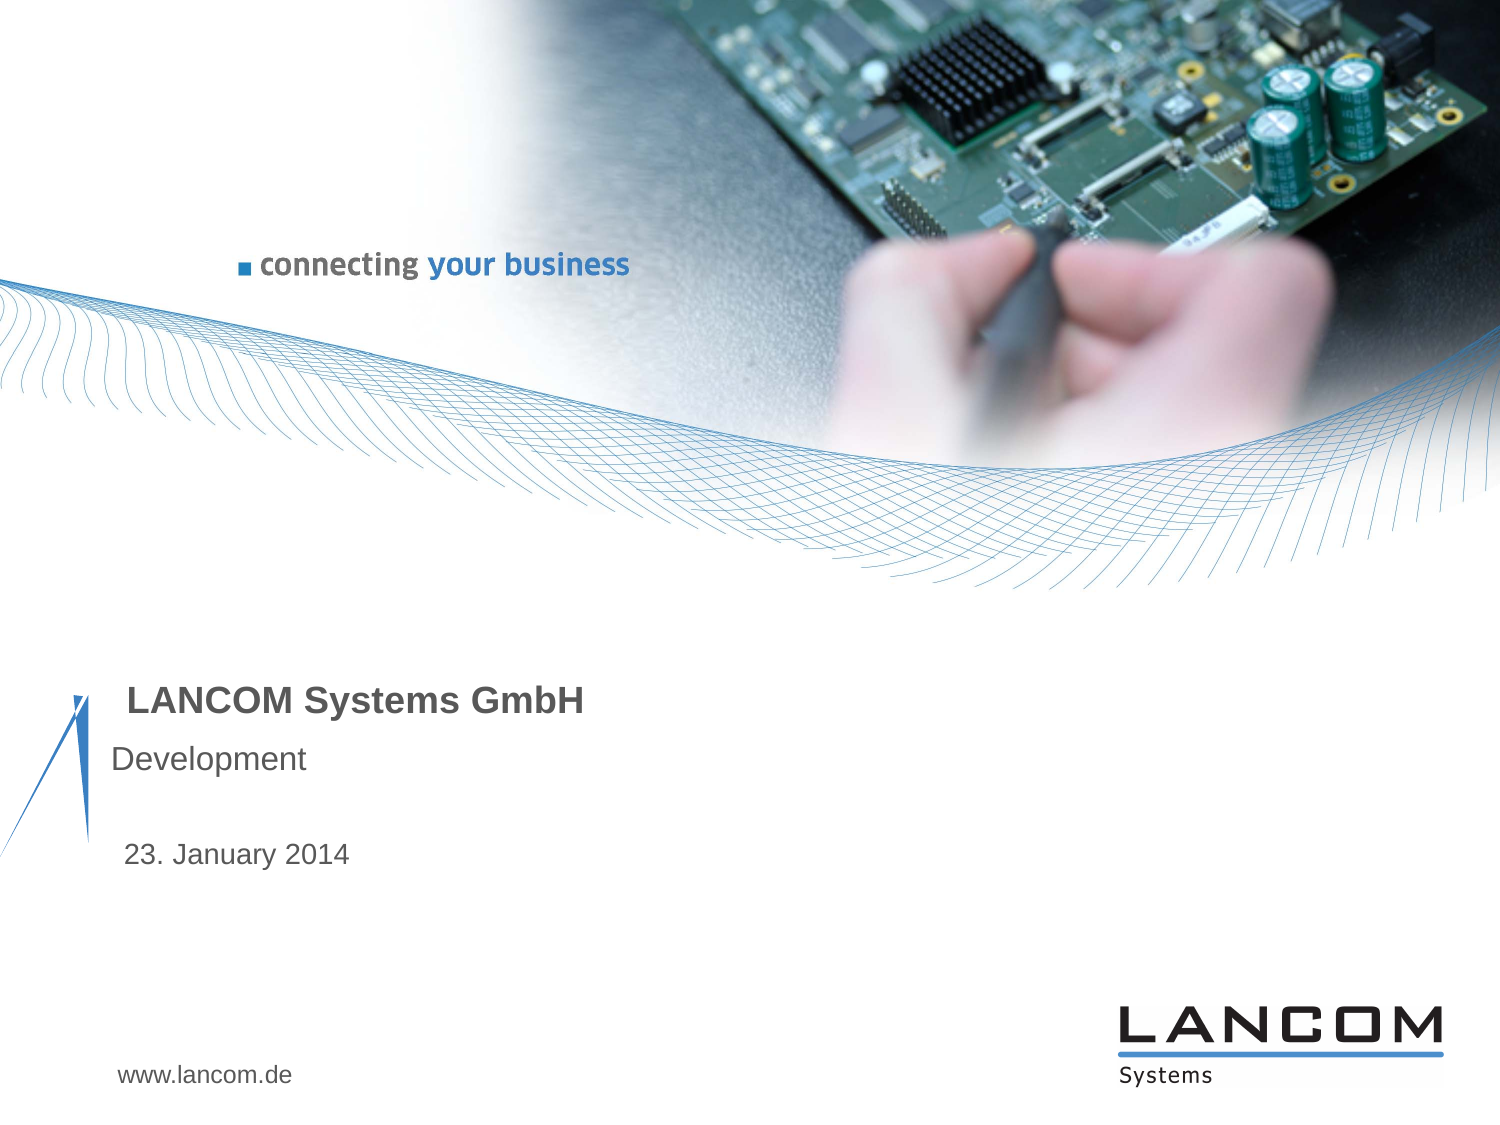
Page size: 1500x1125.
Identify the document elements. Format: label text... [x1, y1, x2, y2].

list 23. January 2014 [109, 827, 1144, 883]
subtitle Development [95, 729, 1146, 857]
list LANCOM Systems GmbH [111, 667, 1223, 729]
picture [1117, 1006, 1444, 1088]
picture [0, 0, 1500, 708]
